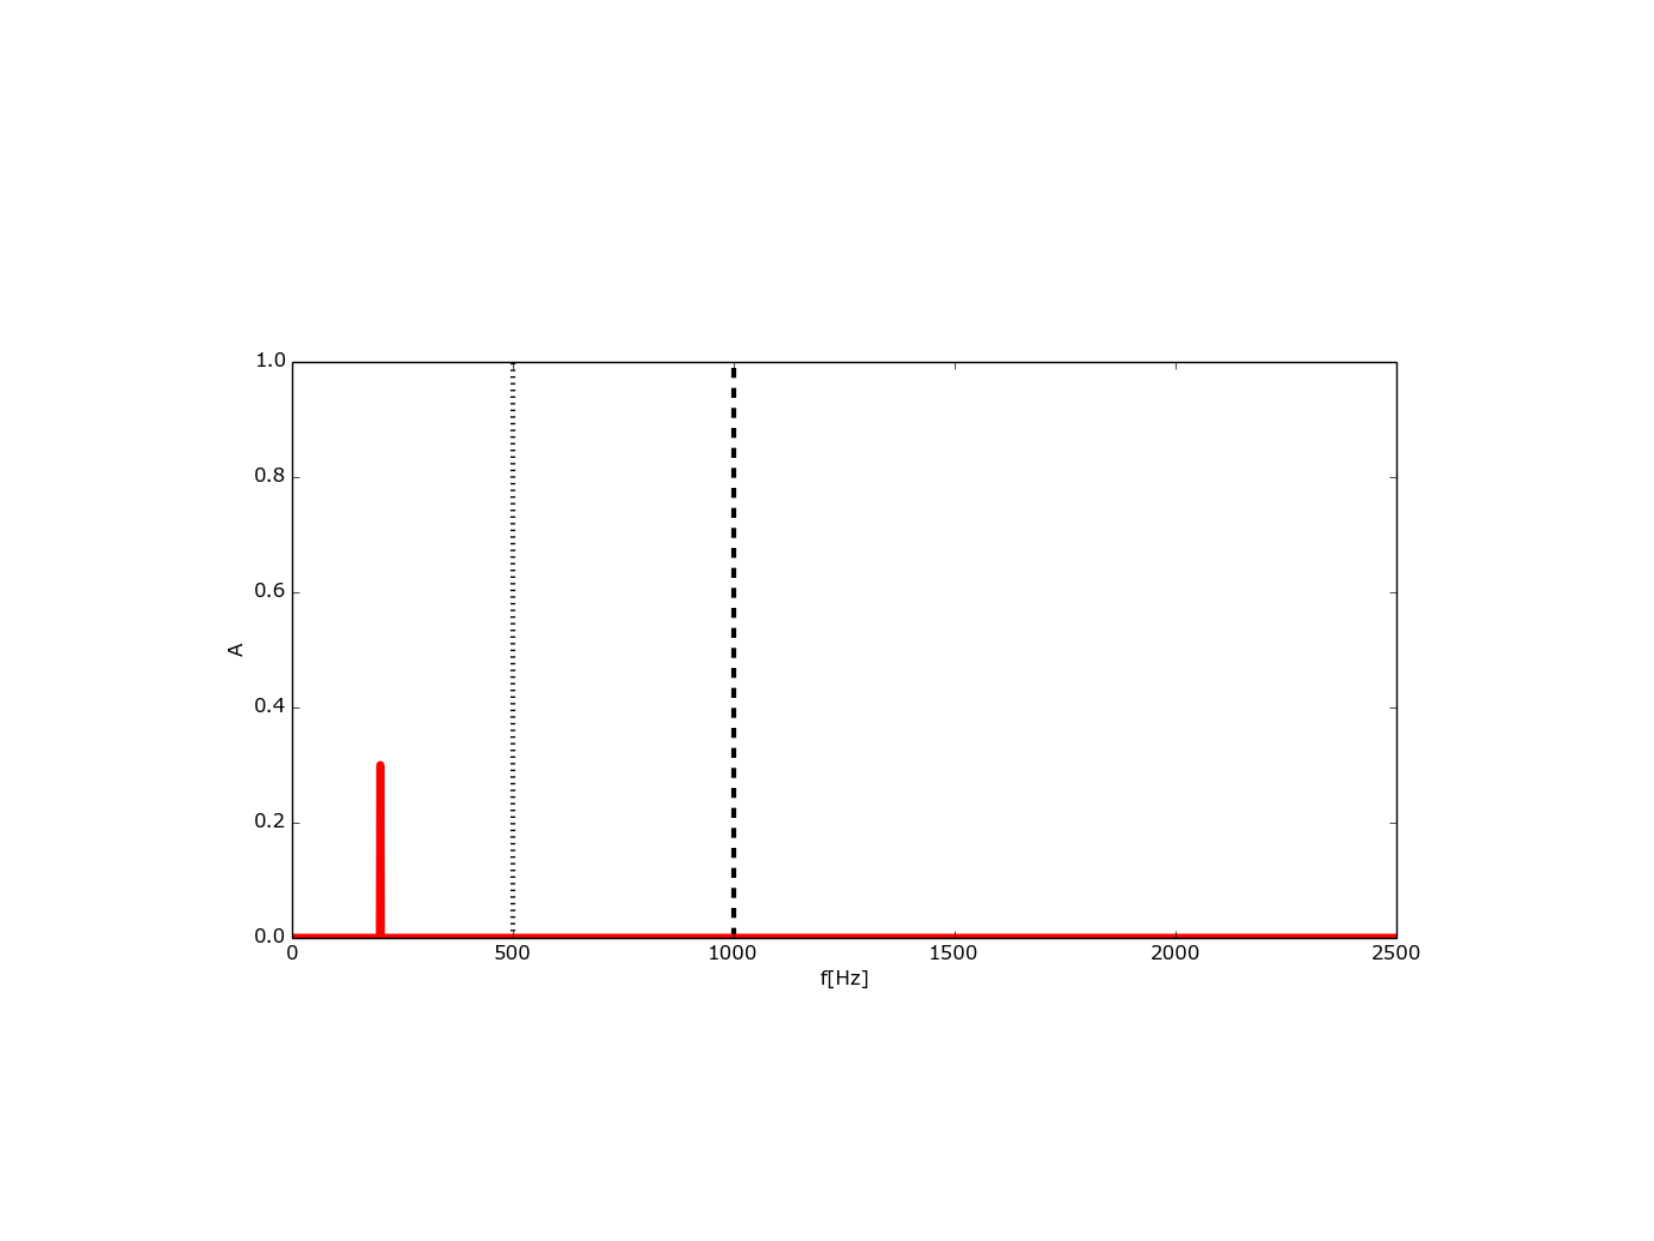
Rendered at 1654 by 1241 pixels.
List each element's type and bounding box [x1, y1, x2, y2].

picture [114, 290, 1539, 1010]
